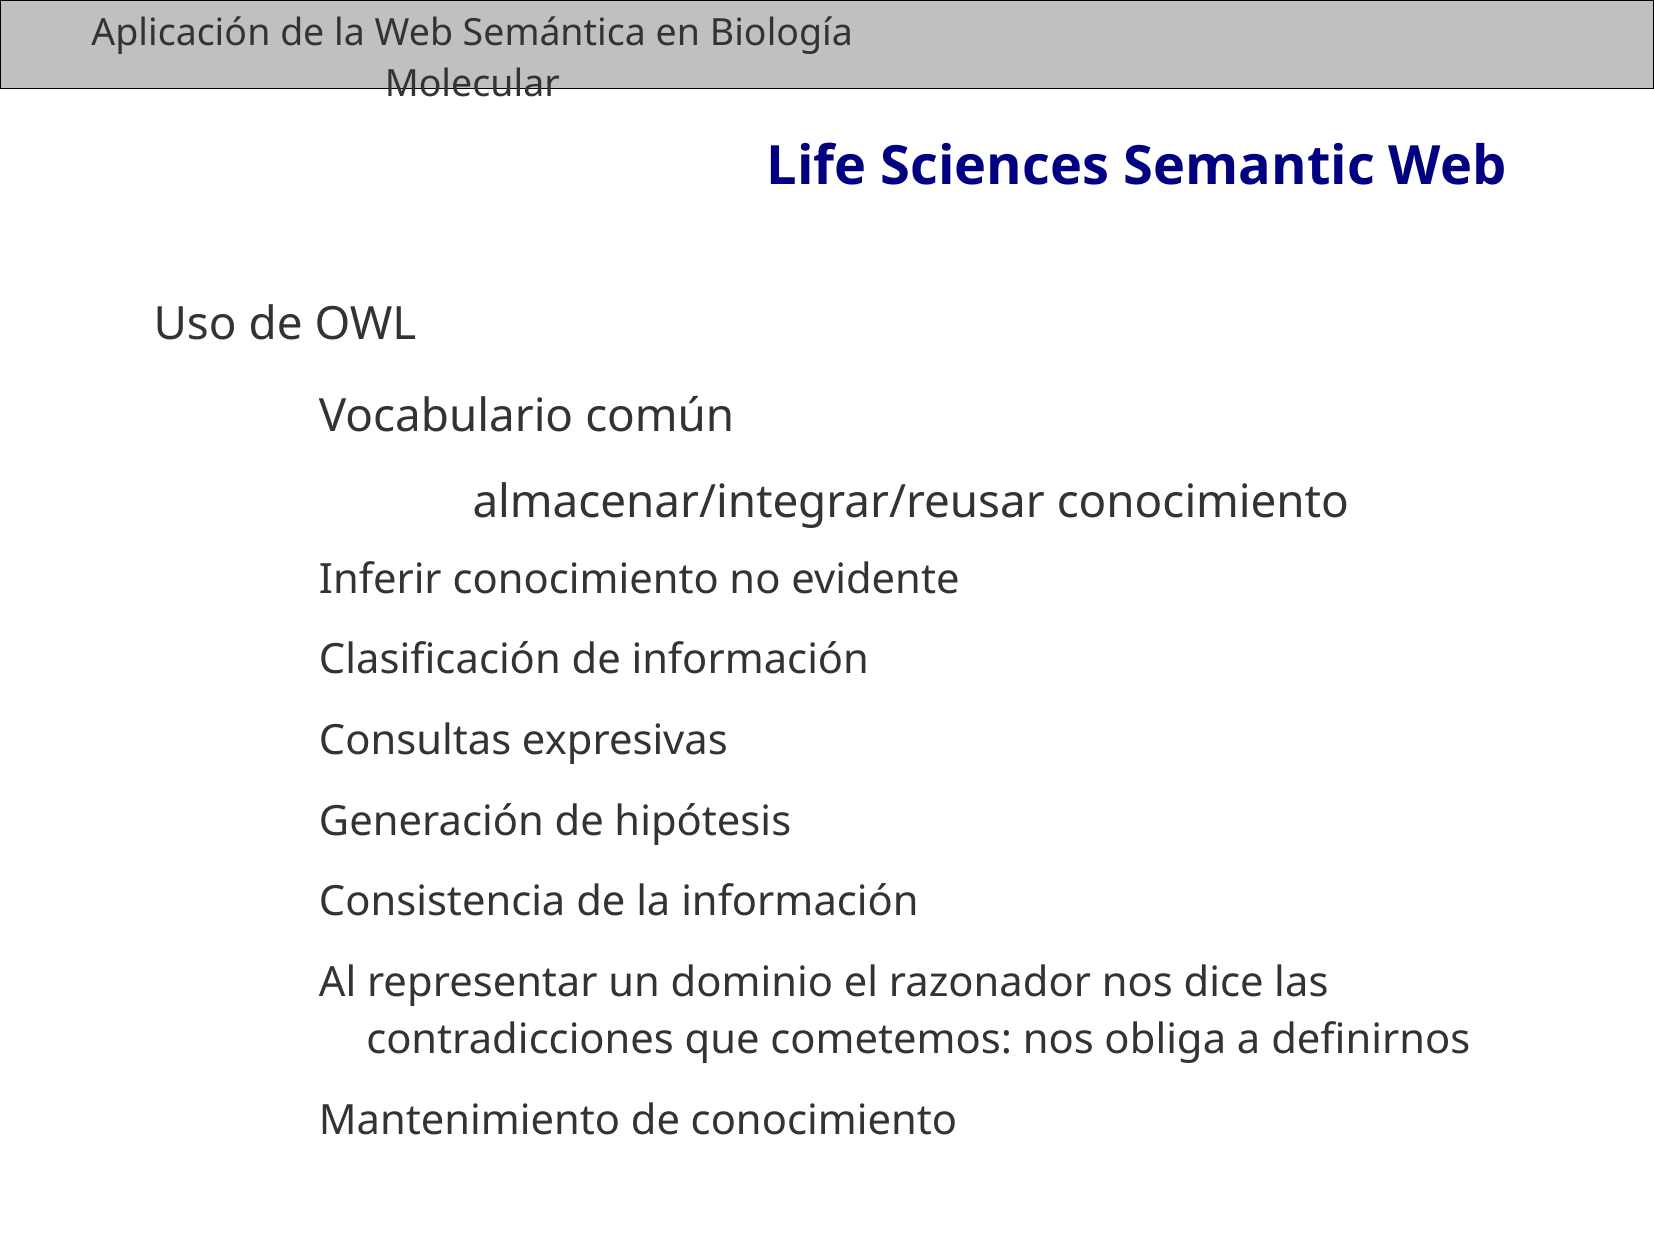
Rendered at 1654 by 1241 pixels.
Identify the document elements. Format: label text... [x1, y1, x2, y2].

text_box Aplicación de la Web Semántica en Biología Molecular [0, 23, 945, 89]
text_box Life Sciences Semantic Web [620, 125, 1654, 202]
list Uso de OWL Vocabulario común almacenar/integrar/reusar conocimiento Inferir conocimiento no evidente Clasificación de información Consultas expresivas Generación de hipótesis Consistencia de la información Al representar un dominio el razonador nos dice las contradicciones que cometemos: nos obliga a definirnos Mantenimiento de conocimiento [82, 290, 1571, 1182]
text_box [0, 0, 1654, 89]
